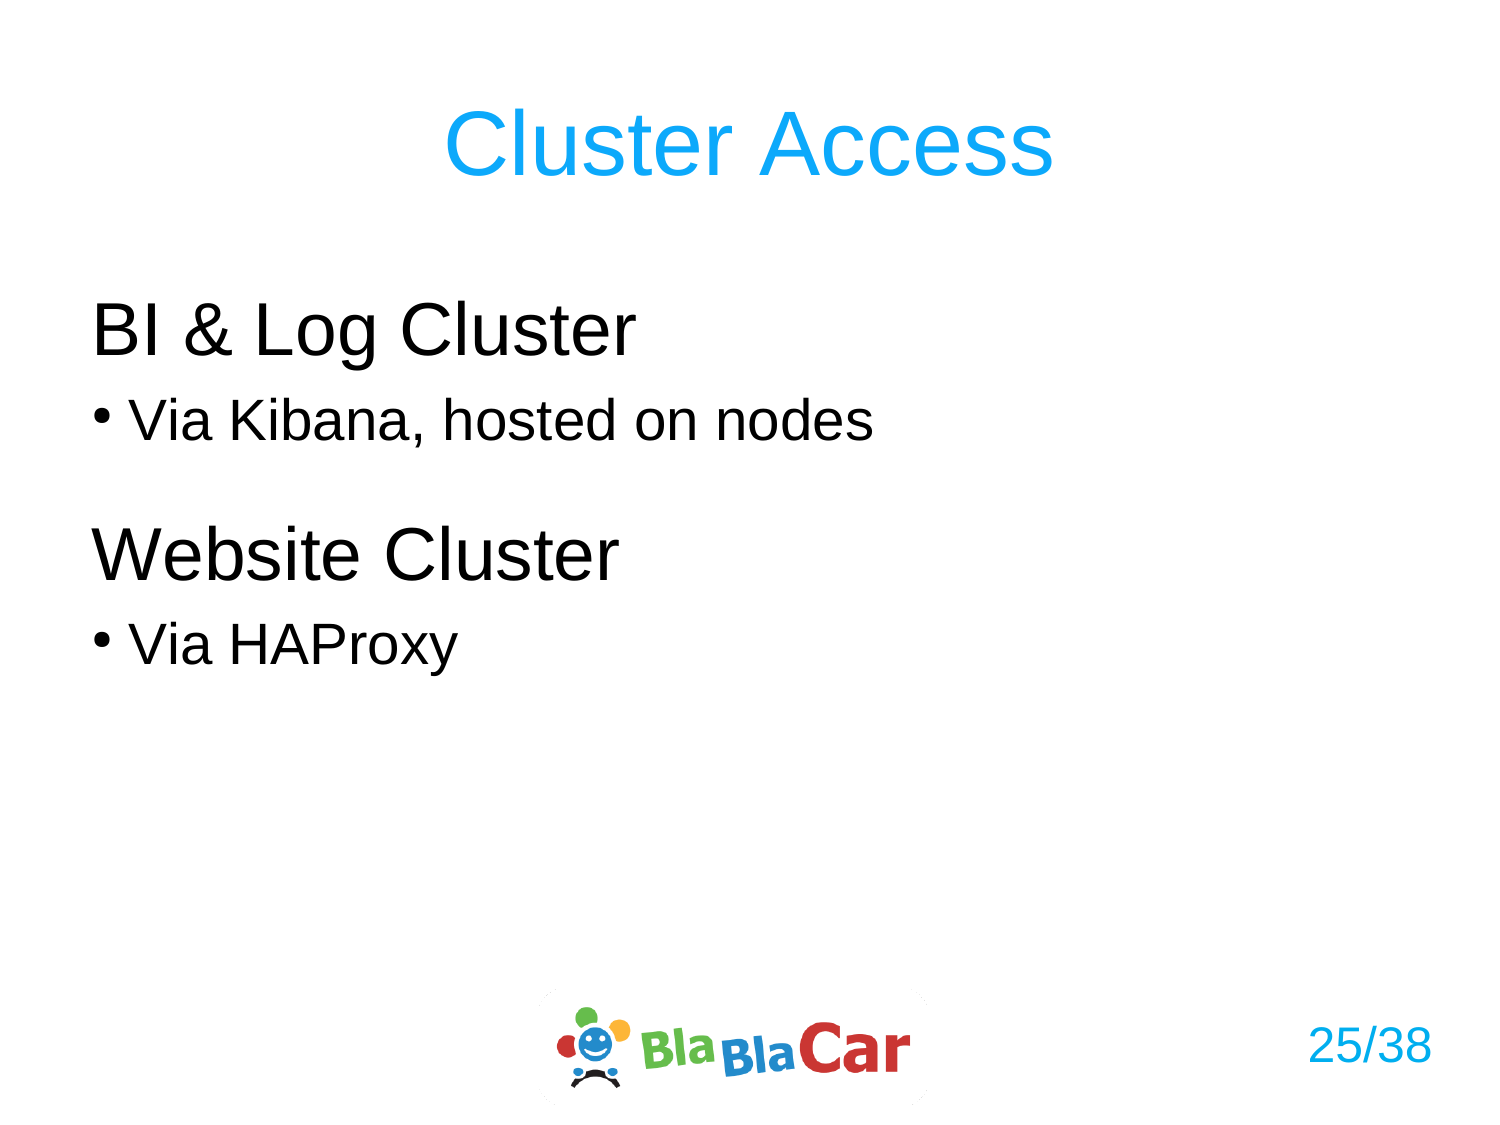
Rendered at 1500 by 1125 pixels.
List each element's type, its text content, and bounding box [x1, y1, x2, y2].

text_box Via Kibana, hosted on nodes [76, 374, 1424, 460]
title Cluster Access [75, 45, 1426, 233]
text_box Via HAProxy [76, 598, 1424, 685]
text_box BI & Log Cluster [76, 273, 1424, 374]
text_box Website Cluster [76, 497, 1424, 598]
